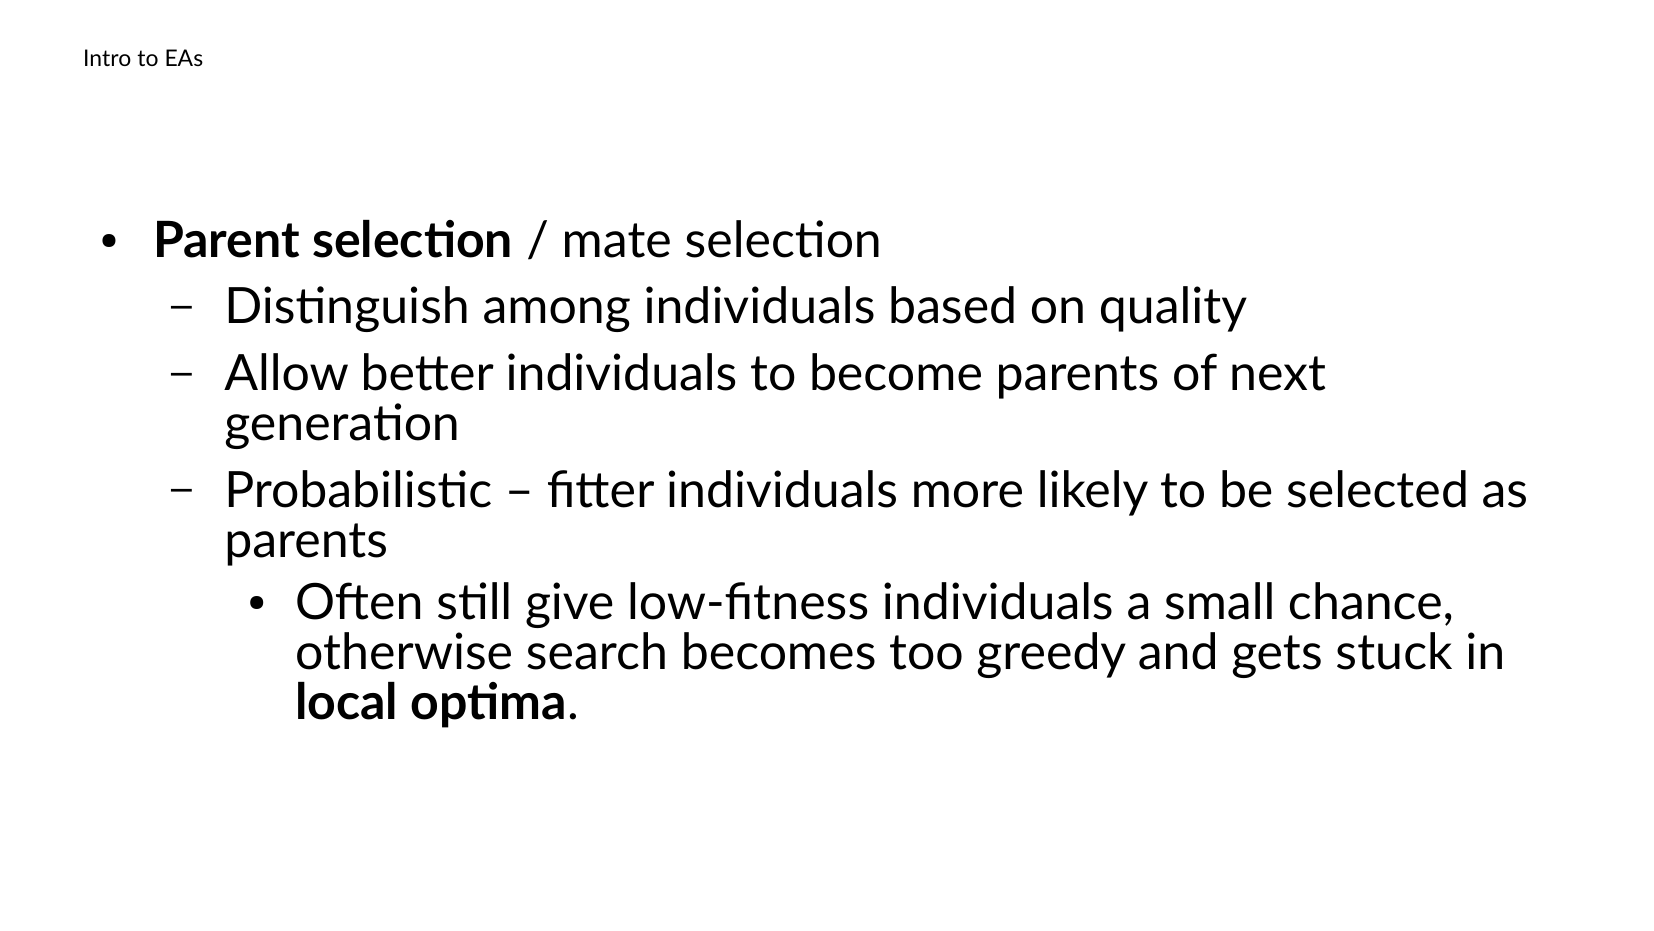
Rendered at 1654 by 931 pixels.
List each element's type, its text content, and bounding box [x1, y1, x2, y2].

title Intro to EAs [83, 0, 1571, 119]
list Parent selection / mate selection Distinguish among individuals based on quality Allow better individuals to become parents of next generation Probabilistic – fitter individuals more likely to be selected as parents Often still give low-fitness individuals a small chance, otherwise search becomes too greedy and gets stuck in local optima. [82, 217, 1571, 839]
